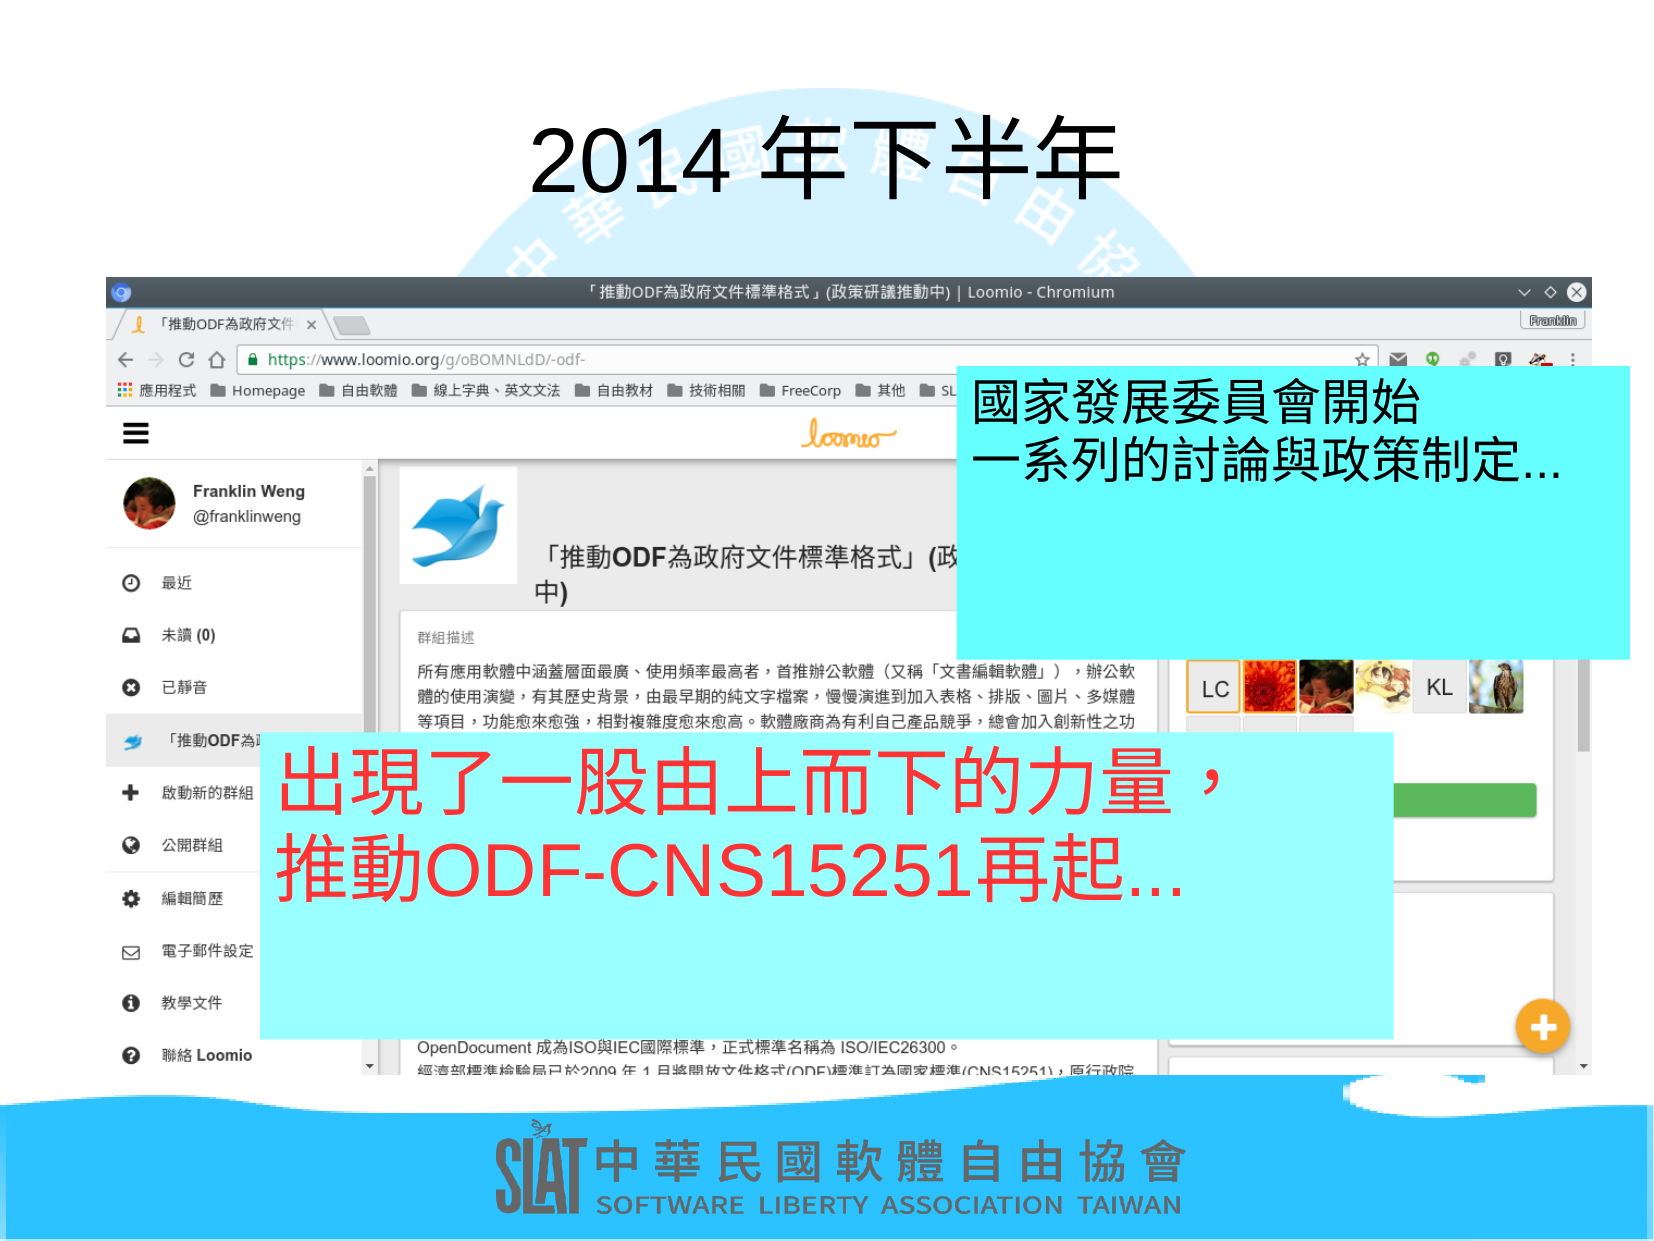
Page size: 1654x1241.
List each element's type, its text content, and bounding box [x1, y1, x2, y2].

text_box 出現了一股由上而下的力量， 推動ODF-CNS15251再起... [259, 732, 1394, 1040]
picture [0, 277, 1654, 1241]
title 2014 年下半年 [82, 49, 1571, 257]
text_box 國家發展委員會開始 一系列的討論與政策制定... [956, 366, 1630, 660]
